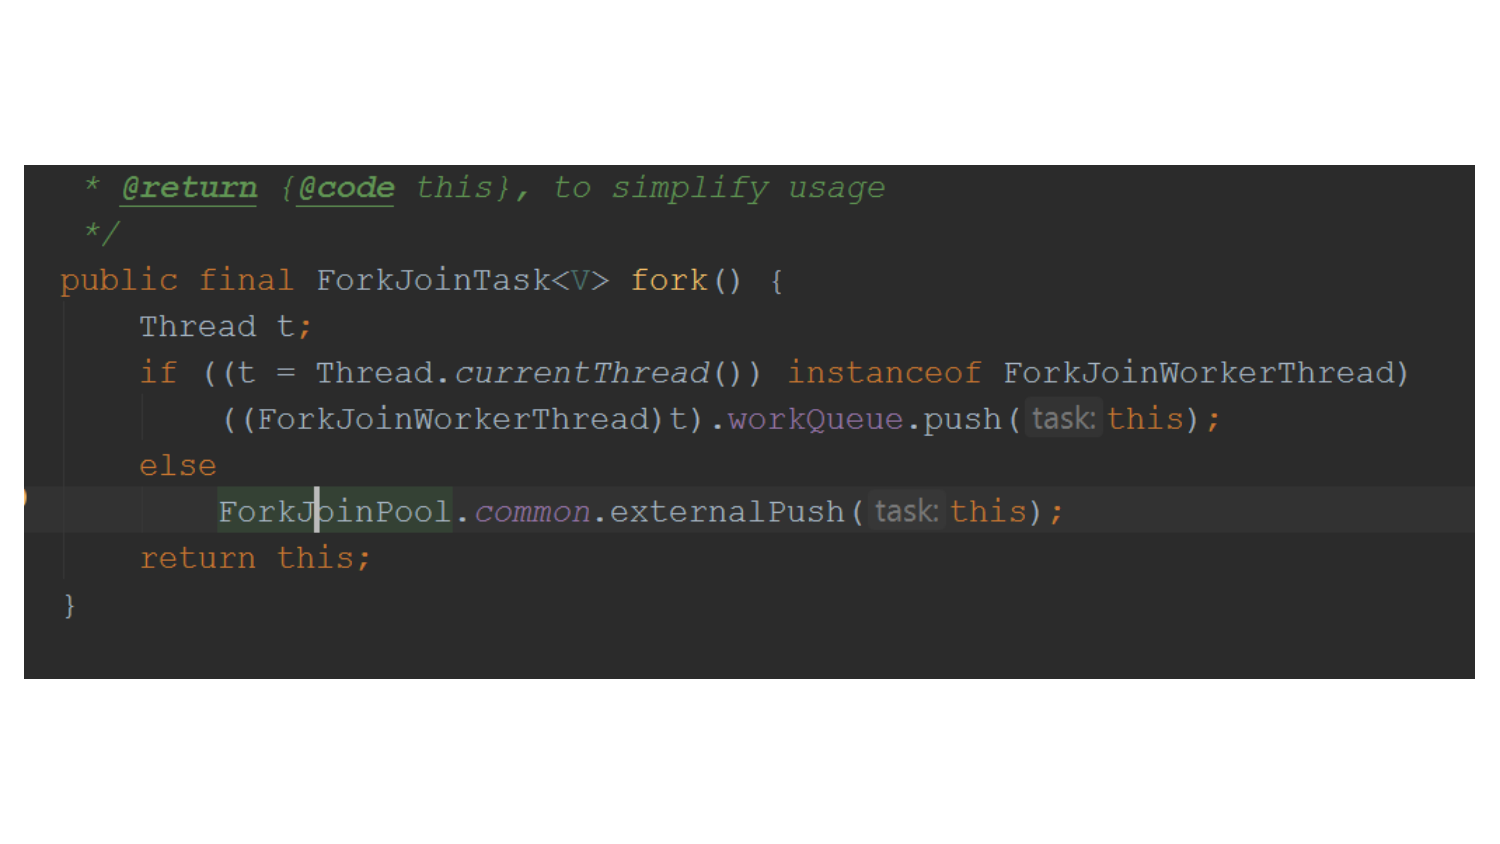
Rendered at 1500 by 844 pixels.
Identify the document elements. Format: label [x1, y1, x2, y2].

picture [24, 165, 1475, 679]
